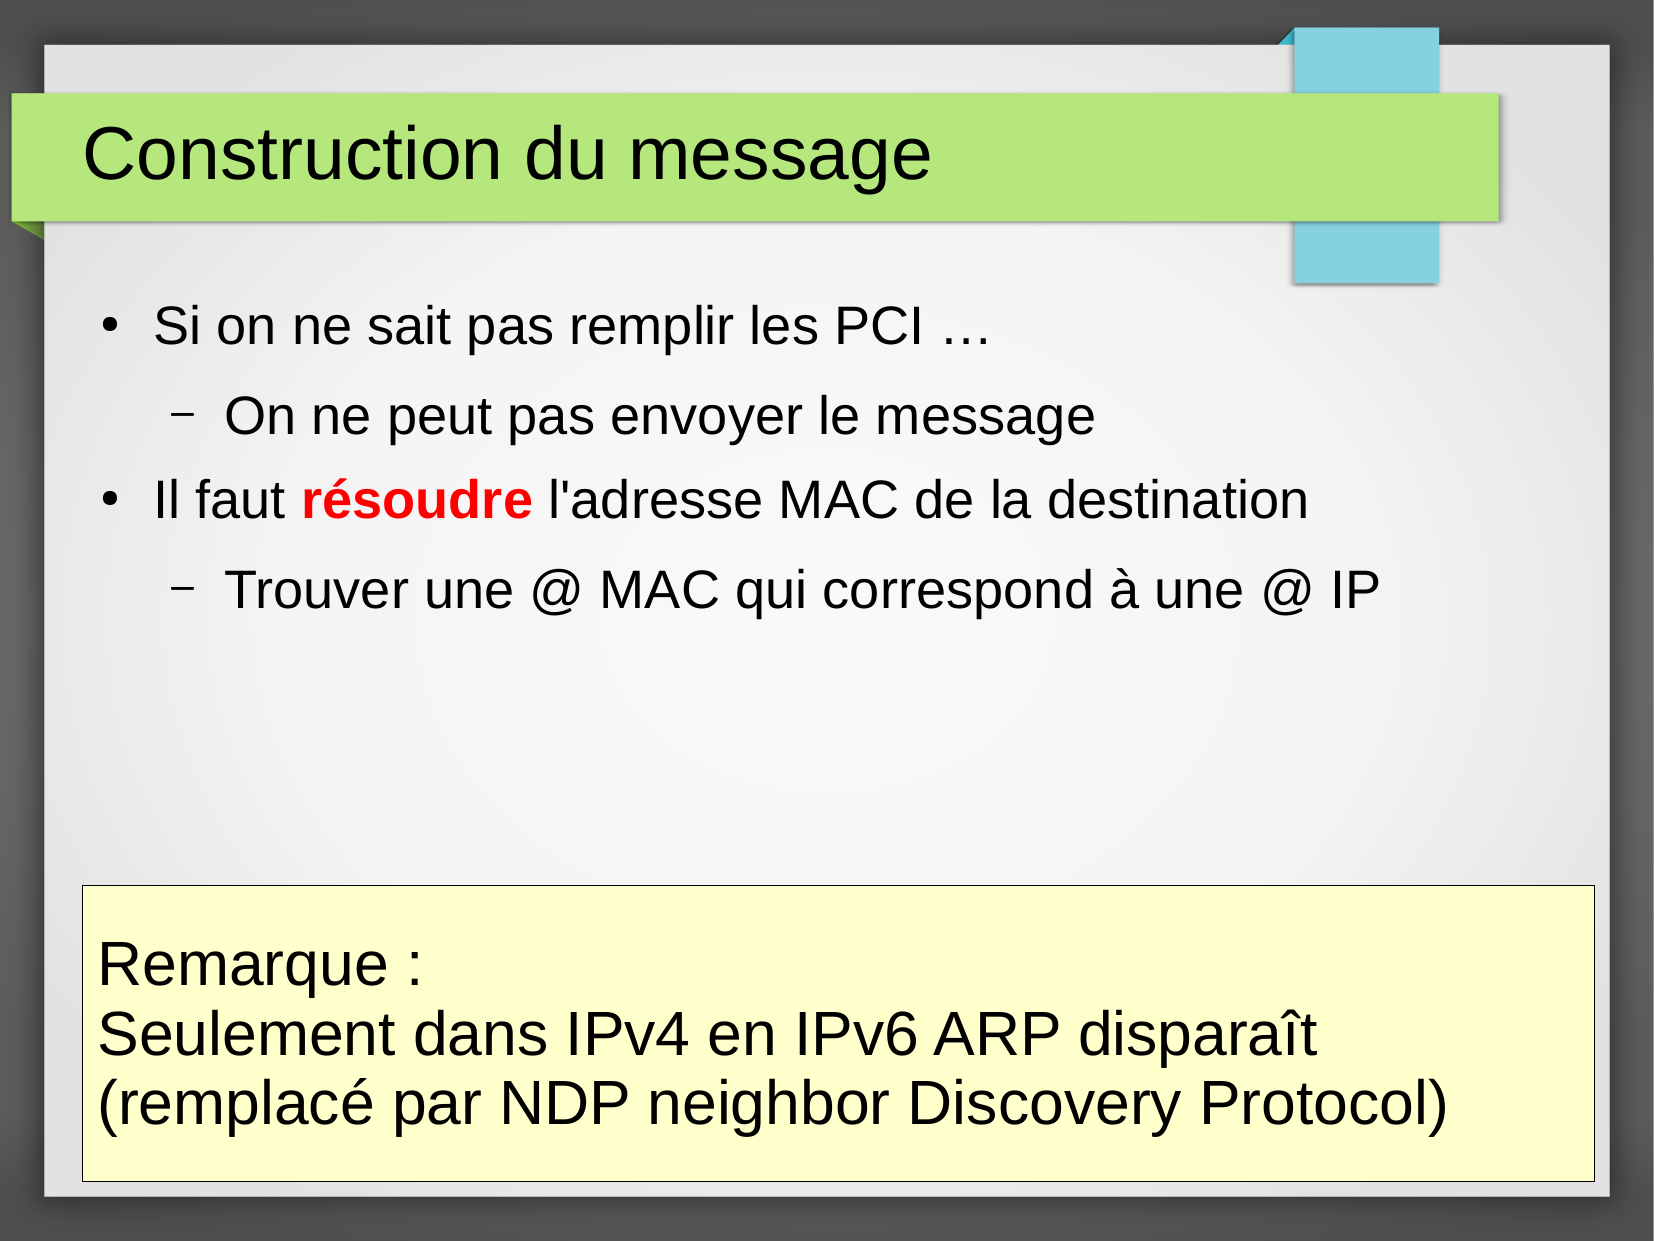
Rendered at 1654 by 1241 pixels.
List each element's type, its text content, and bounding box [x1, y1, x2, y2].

list Si on ne sait pas remplir les PCI … On ne peut pas envoyer le message Il faut résoudre l'adresse MAC de la destination Trouver une @ MAC qui correspond à une @ IP [82, 295, 1571, 885]
picture [0, 0, 1654, 1241]
title Construction du message [82, 94, 1264, 213]
text_box Remarque : Seulement dans IPv4 en IPv6 ARP disparaît (remplacé par NDP neighbor Discovery Protocol) [82, 885, 1595, 1182]
